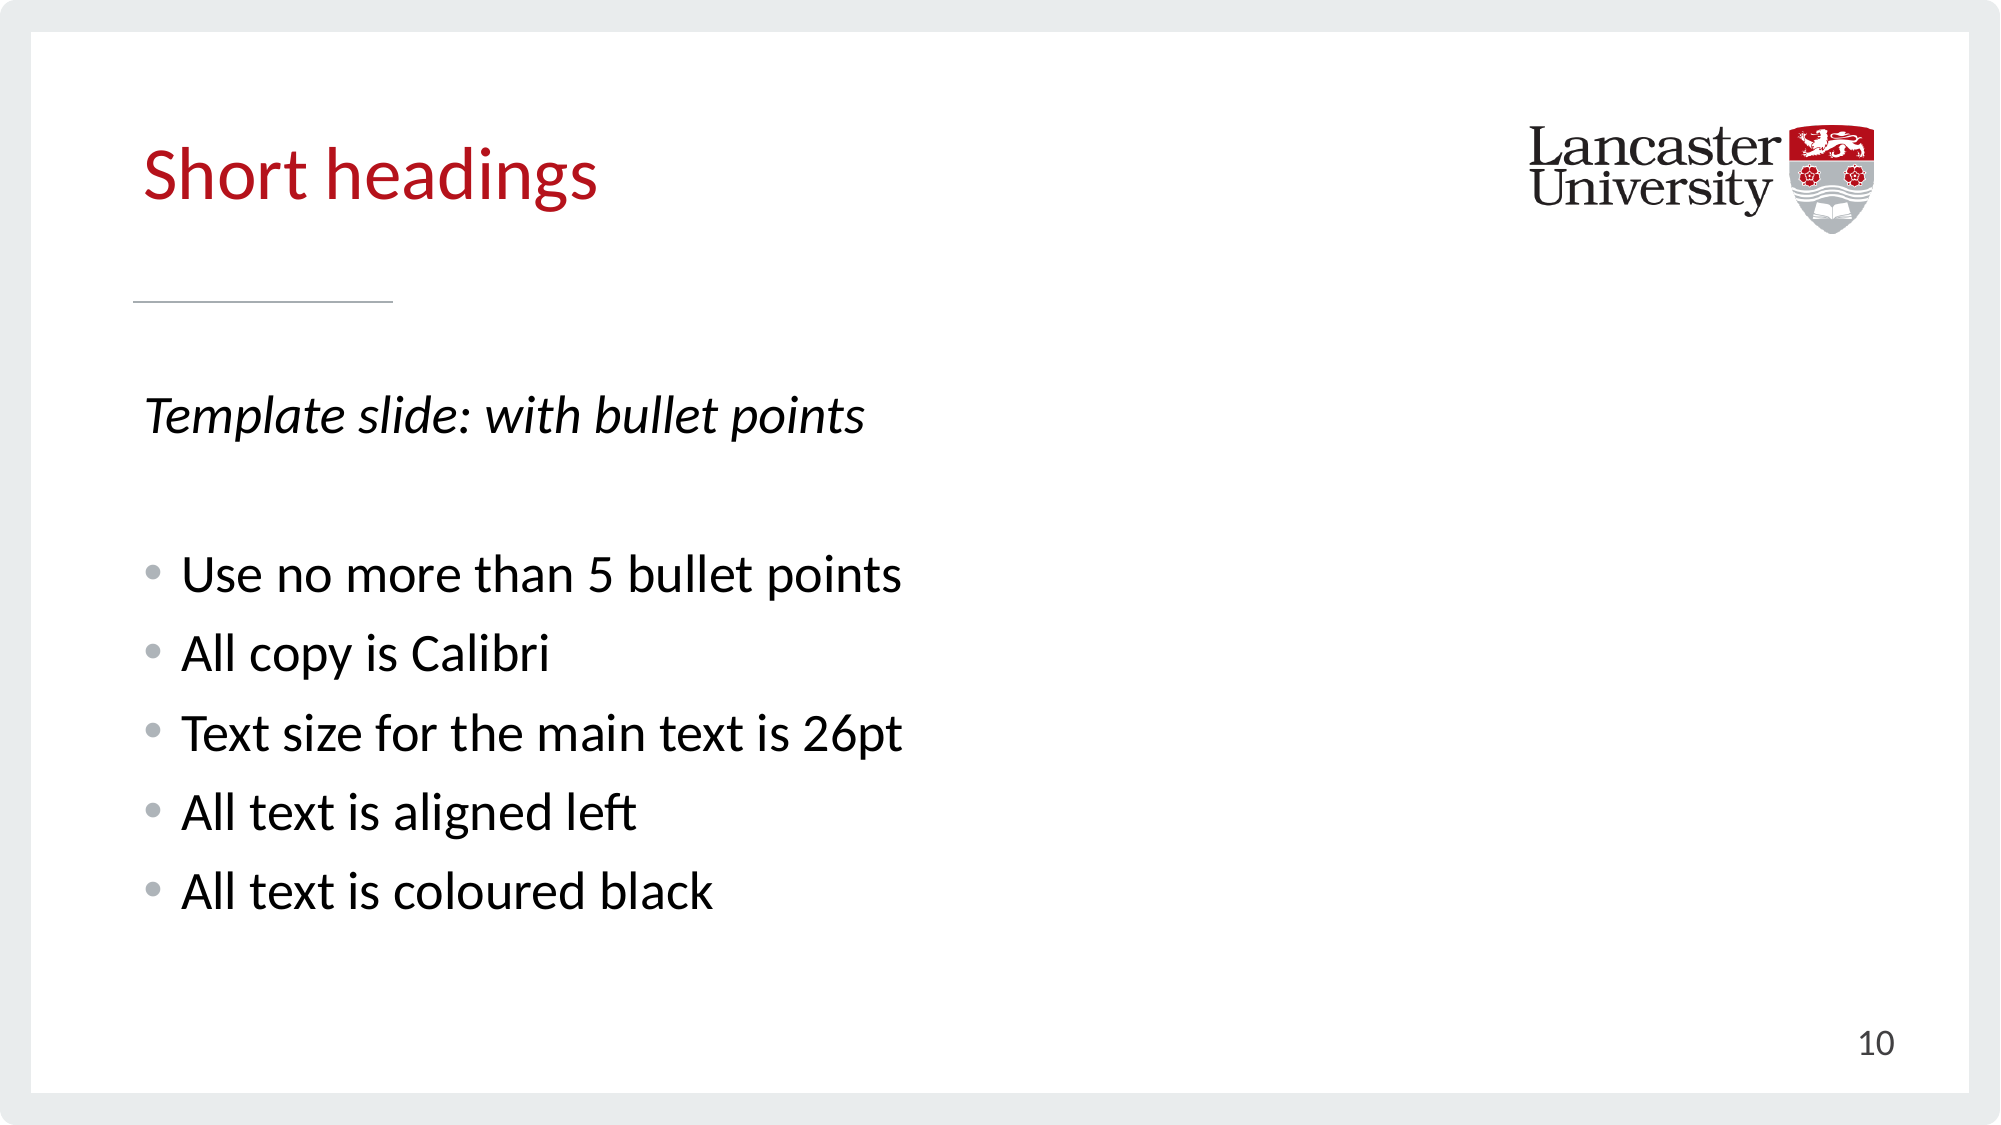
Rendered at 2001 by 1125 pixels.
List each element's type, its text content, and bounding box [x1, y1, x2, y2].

list Template slide: with bullet points Use no more than 5 bullet points All copy is Calibri Text size for the main text is 26pt All text is aligned left All text is coloured black [128, 379, 1738, 1014]
title Short headings [128, 78, 1482, 279]
slide_number <number> [1459, 1010, 1910, 1071]
